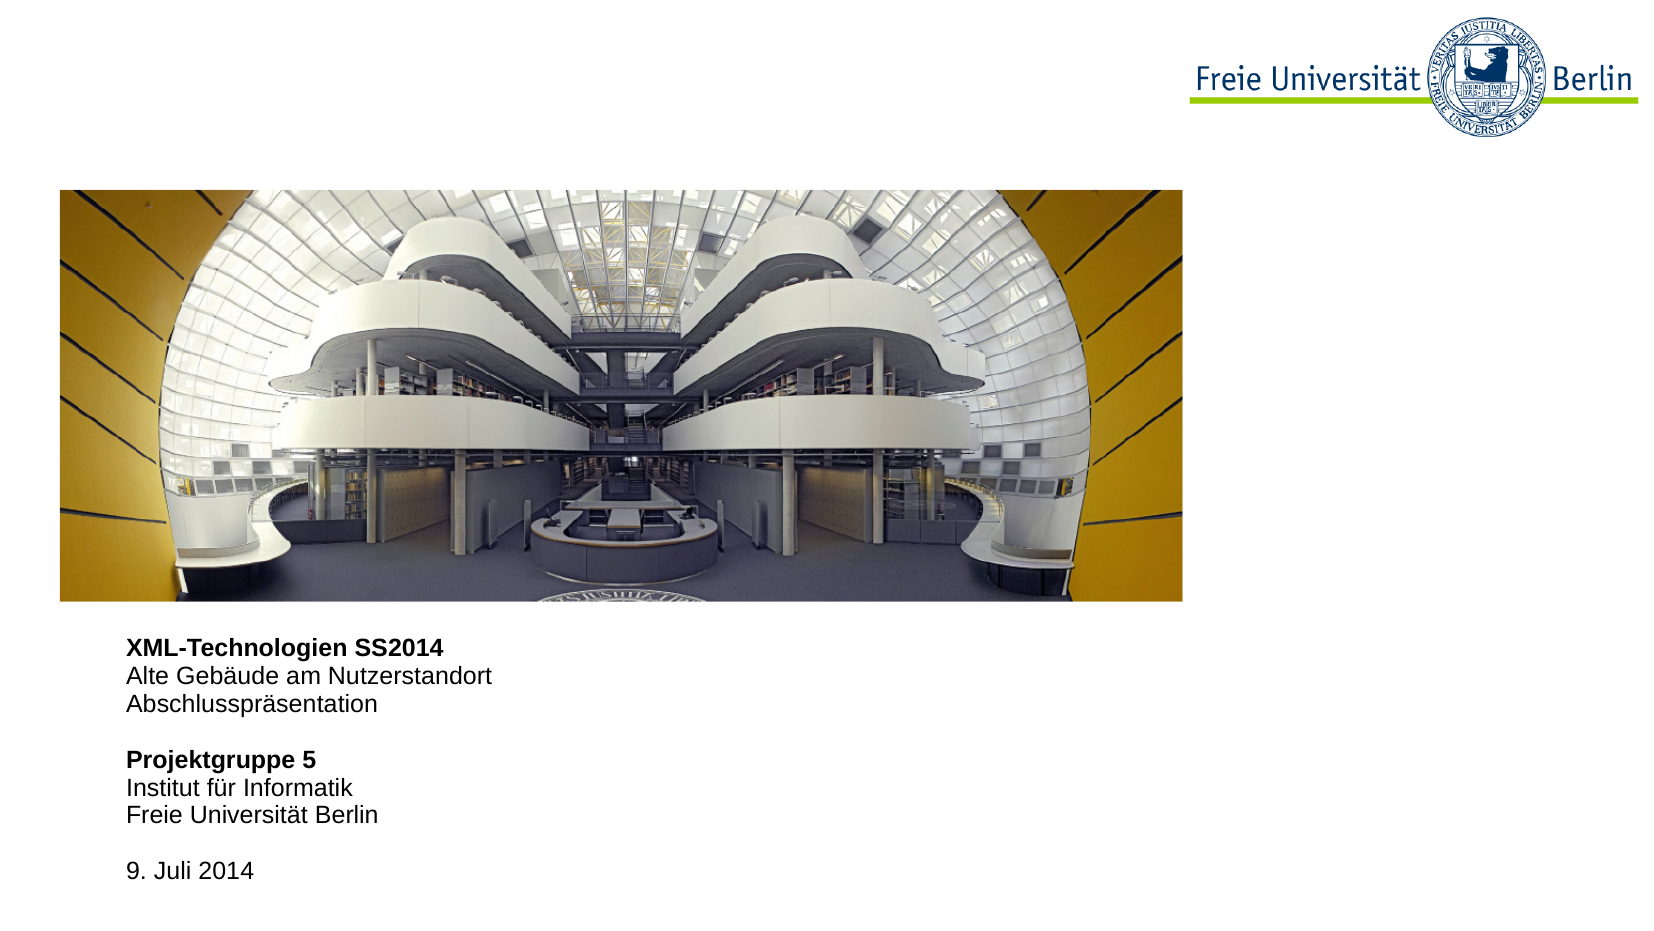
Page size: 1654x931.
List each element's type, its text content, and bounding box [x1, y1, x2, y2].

text_box XML-Technologien SS2014 Alte Gebäude am Nutzerstandort Abschlusspräsentation Projektgruppe 5 Institut für Informatik Freie Universität Berlin 9. Juli 2014 [111, 625, 508, 893]
picture [59, 188, 1183, 603]
picture [1185, 11, 1642, 142]
